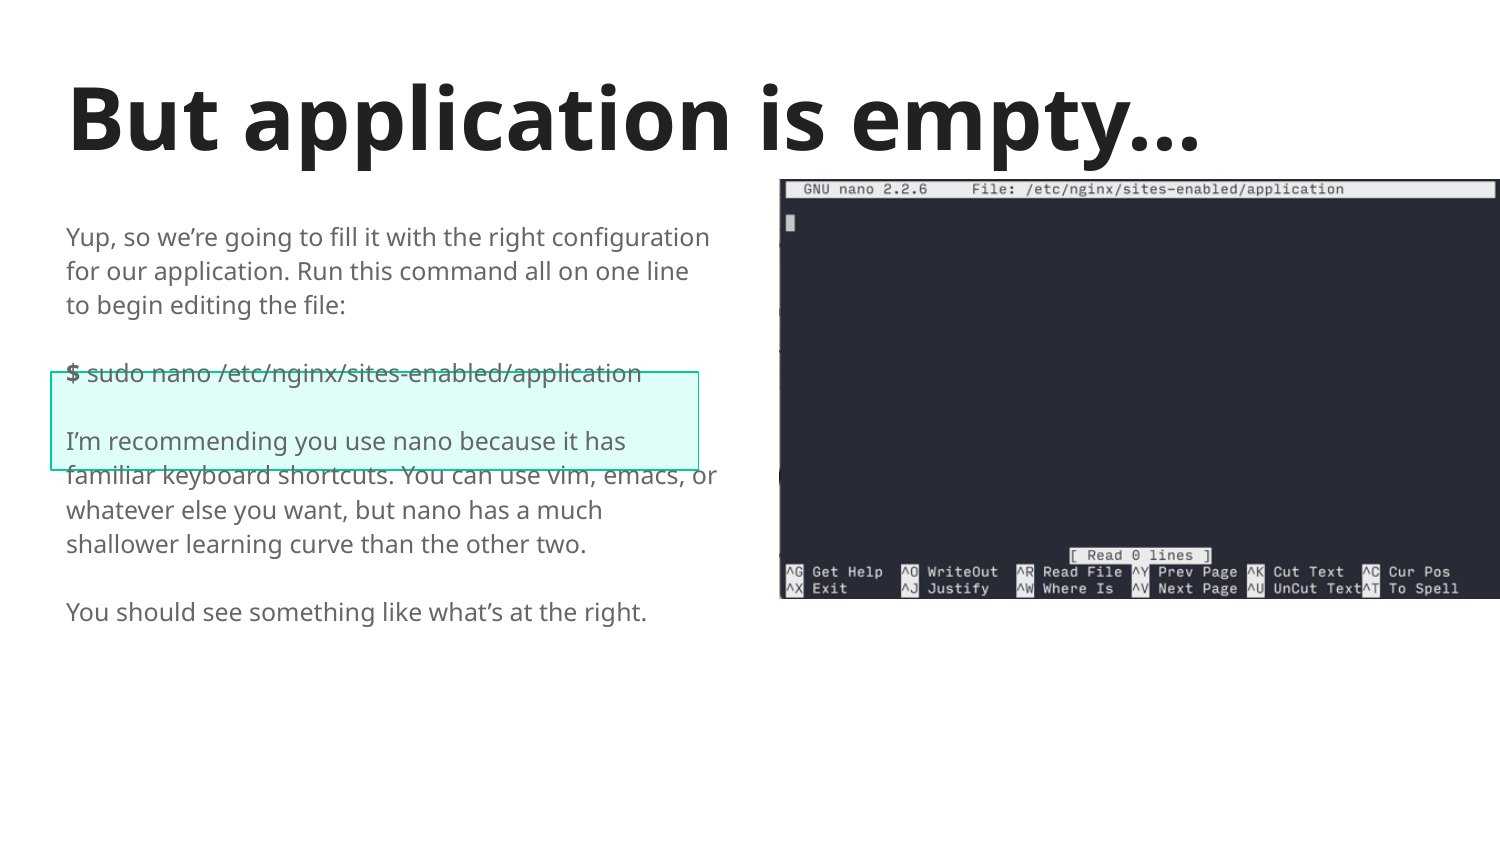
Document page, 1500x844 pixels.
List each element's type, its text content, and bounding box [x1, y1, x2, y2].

list Yup, so we’re going to fill it with the right configuration for our application. Run this command all on one line to begin editing the file: $ sudo nano /etc/nginx/sites-enabled/application I’m recommending you use nano because it has familiar keyboard shortcuts. You can use vim, emacs, or whatever else you want, but nano has a much shallower learning curve than the other two. You should see something like what’s at the right. [51, 201, 735, 810]
title But application is empty... [51, 48, 1449, 180]
picture [779, 179, 1500, 599]
